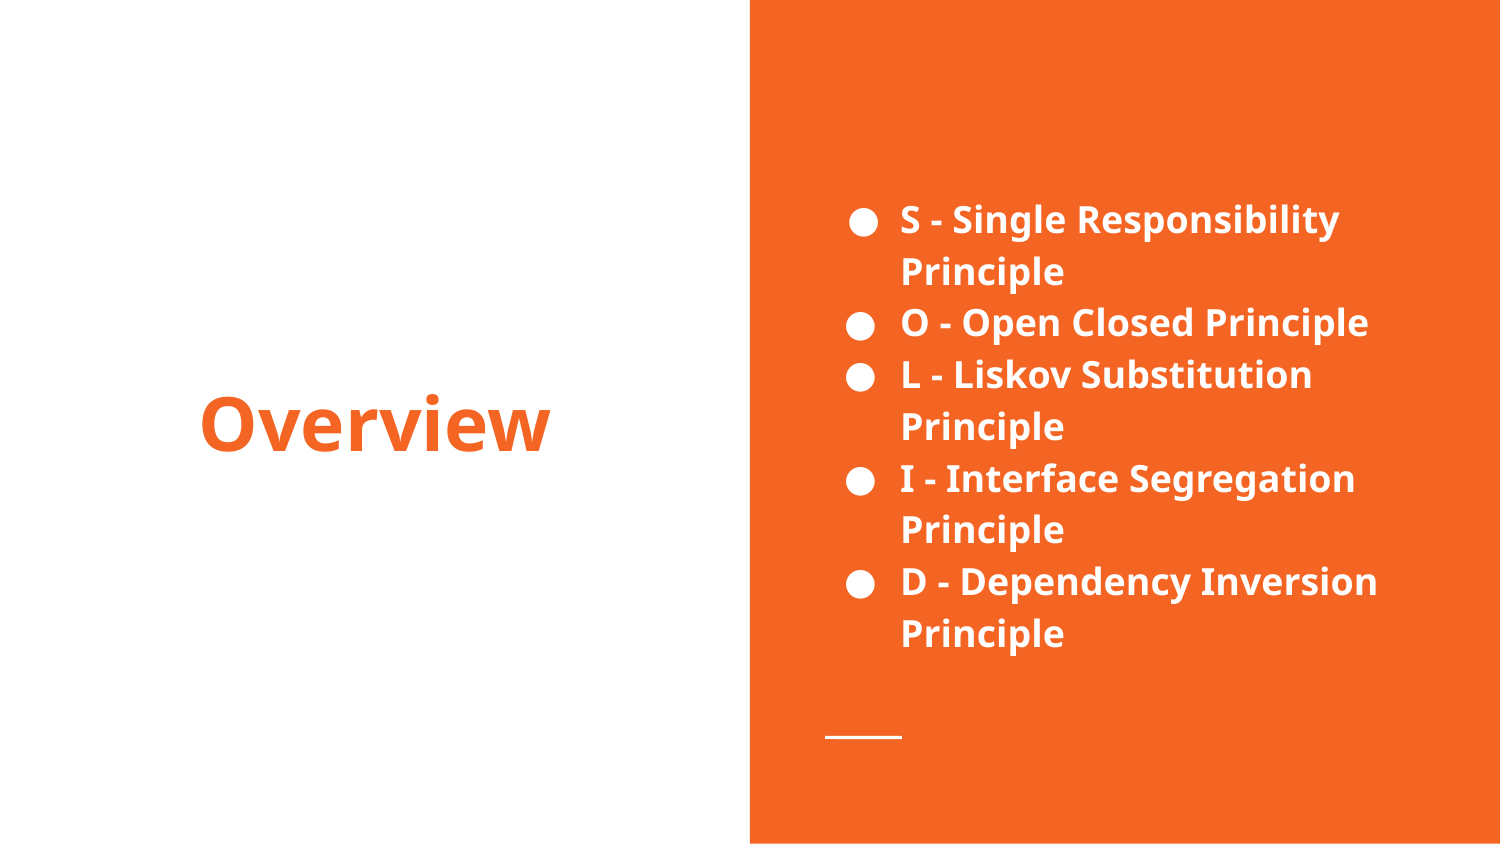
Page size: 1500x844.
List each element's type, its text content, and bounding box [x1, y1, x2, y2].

list S - Single Responsibility Principle O - Open Closed Principle L - Liskov Substitution Principle I - Interface Segregation Principle D - Dependency Inversion Principle [810, 118, 1440, 725]
title Overview [43, 313, 708, 530]
